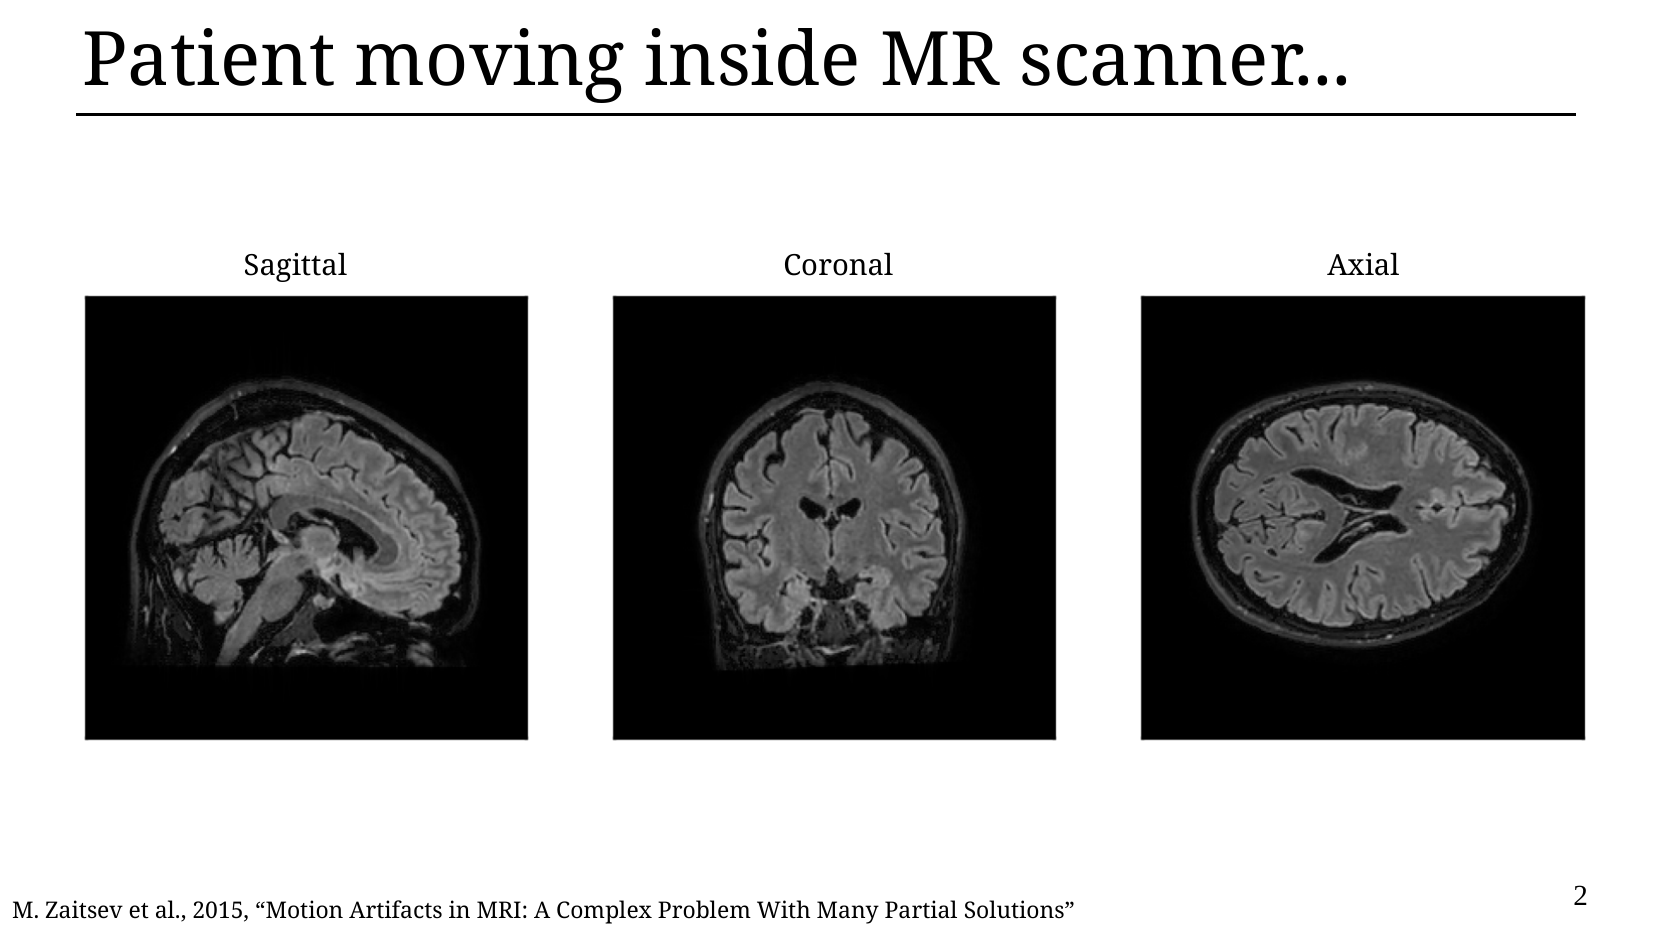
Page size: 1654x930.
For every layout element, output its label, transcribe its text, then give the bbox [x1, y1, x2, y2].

text_box M. Zaitsev et al., 2015, “Motion Artifacts in MRI: A Complex Problem With Many Partial Solutions” [0, 886, 1528, 929]
text_box Sagittal [197, 237, 393, 287]
title Patient moving inside MR scanner... [82, 7, 1571, 105]
text_box Coronal [740, 237, 936, 287]
text_box Axial [1265, 237, 1461, 287]
picture [41, 267, 1612, 783]
